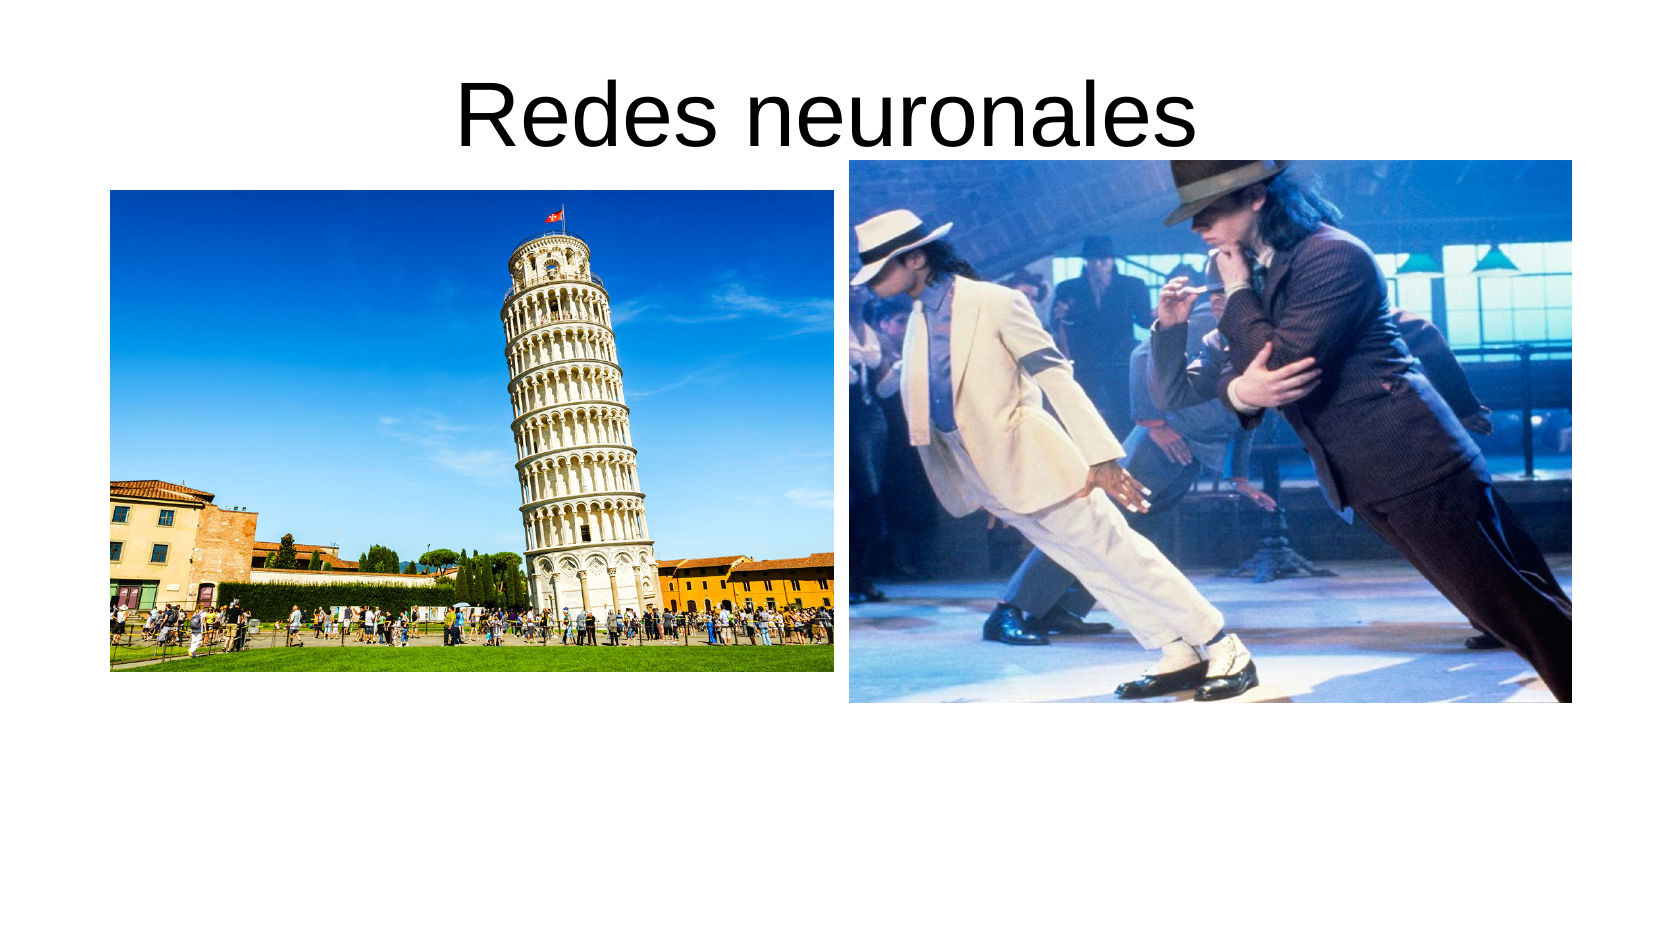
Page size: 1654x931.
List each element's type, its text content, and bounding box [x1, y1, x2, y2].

picture [849, 160, 1572, 703]
picture [110, 193, 834, 673]
title Redes neuronales [82, 37, 1571, 193]
